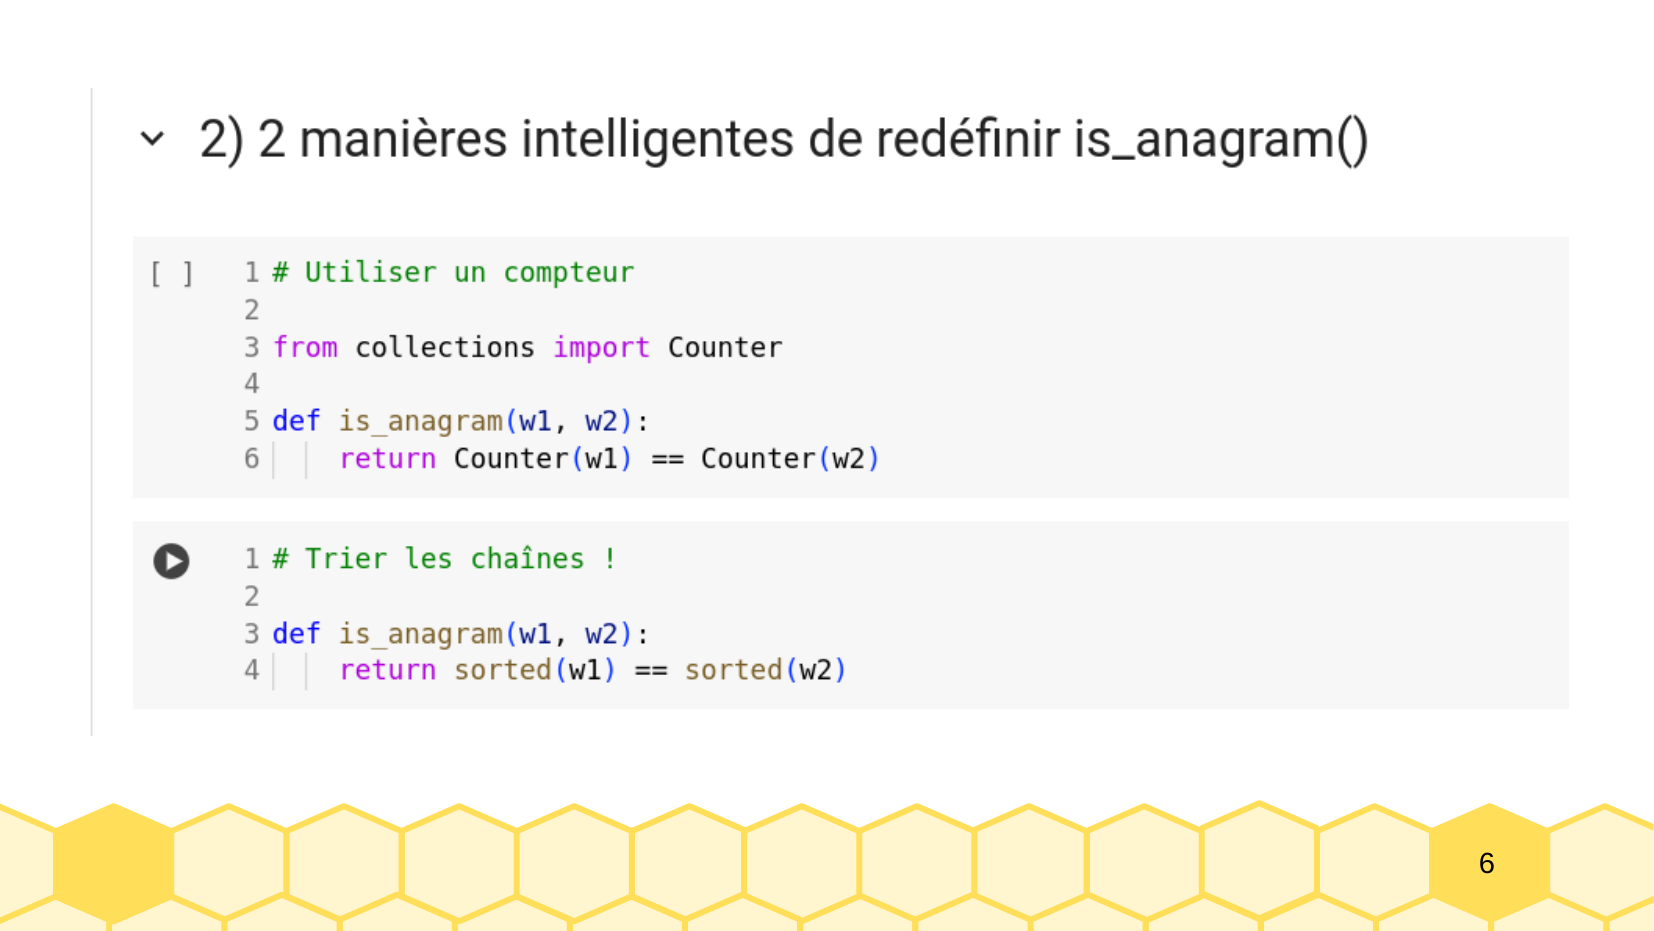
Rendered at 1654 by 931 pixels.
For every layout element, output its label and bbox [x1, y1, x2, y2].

picture [88, 88, 1569, 736]
